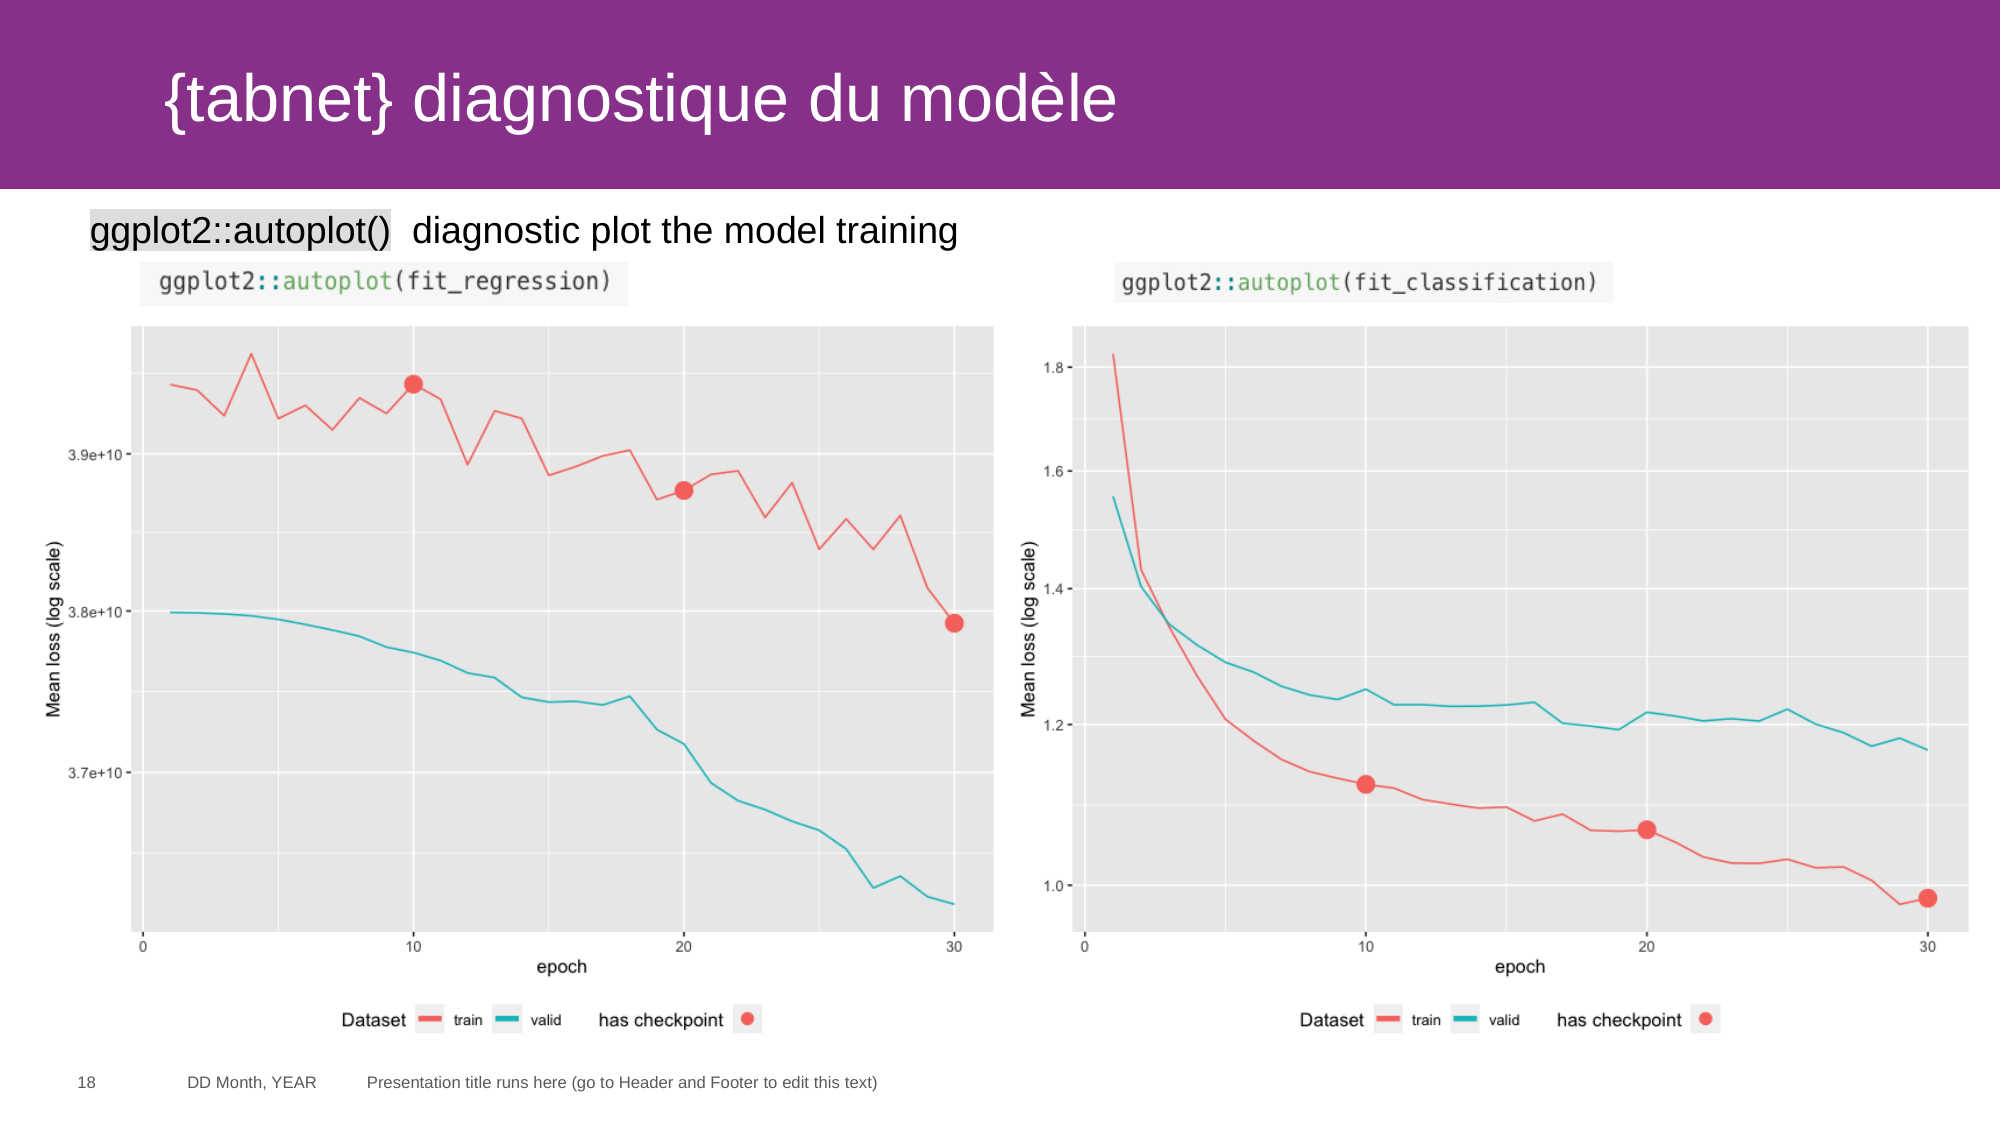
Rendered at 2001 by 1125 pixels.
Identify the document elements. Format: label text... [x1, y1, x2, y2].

text_box {tabnet} diagnostique du modèle [0, 0, 2000, 189]
text_box DD Month, YEAR [127, 1057, 318, 1093]
text_box Presentation title runs here (go to Header and Footer to edit this text) [366, 1057, 1728, 1093]
picture [1012, 317, 1978, 1052]
text_box <number> [77, 1057, 126, 1093]
picture [1114, 262, 1613, 303]
text_box ggplot2::autoplot() diagnostic plot the model training [75, 201, 1126, 301]
picture [140, 262, 628, 306]
picture [37, 317, 1003, 1052]
